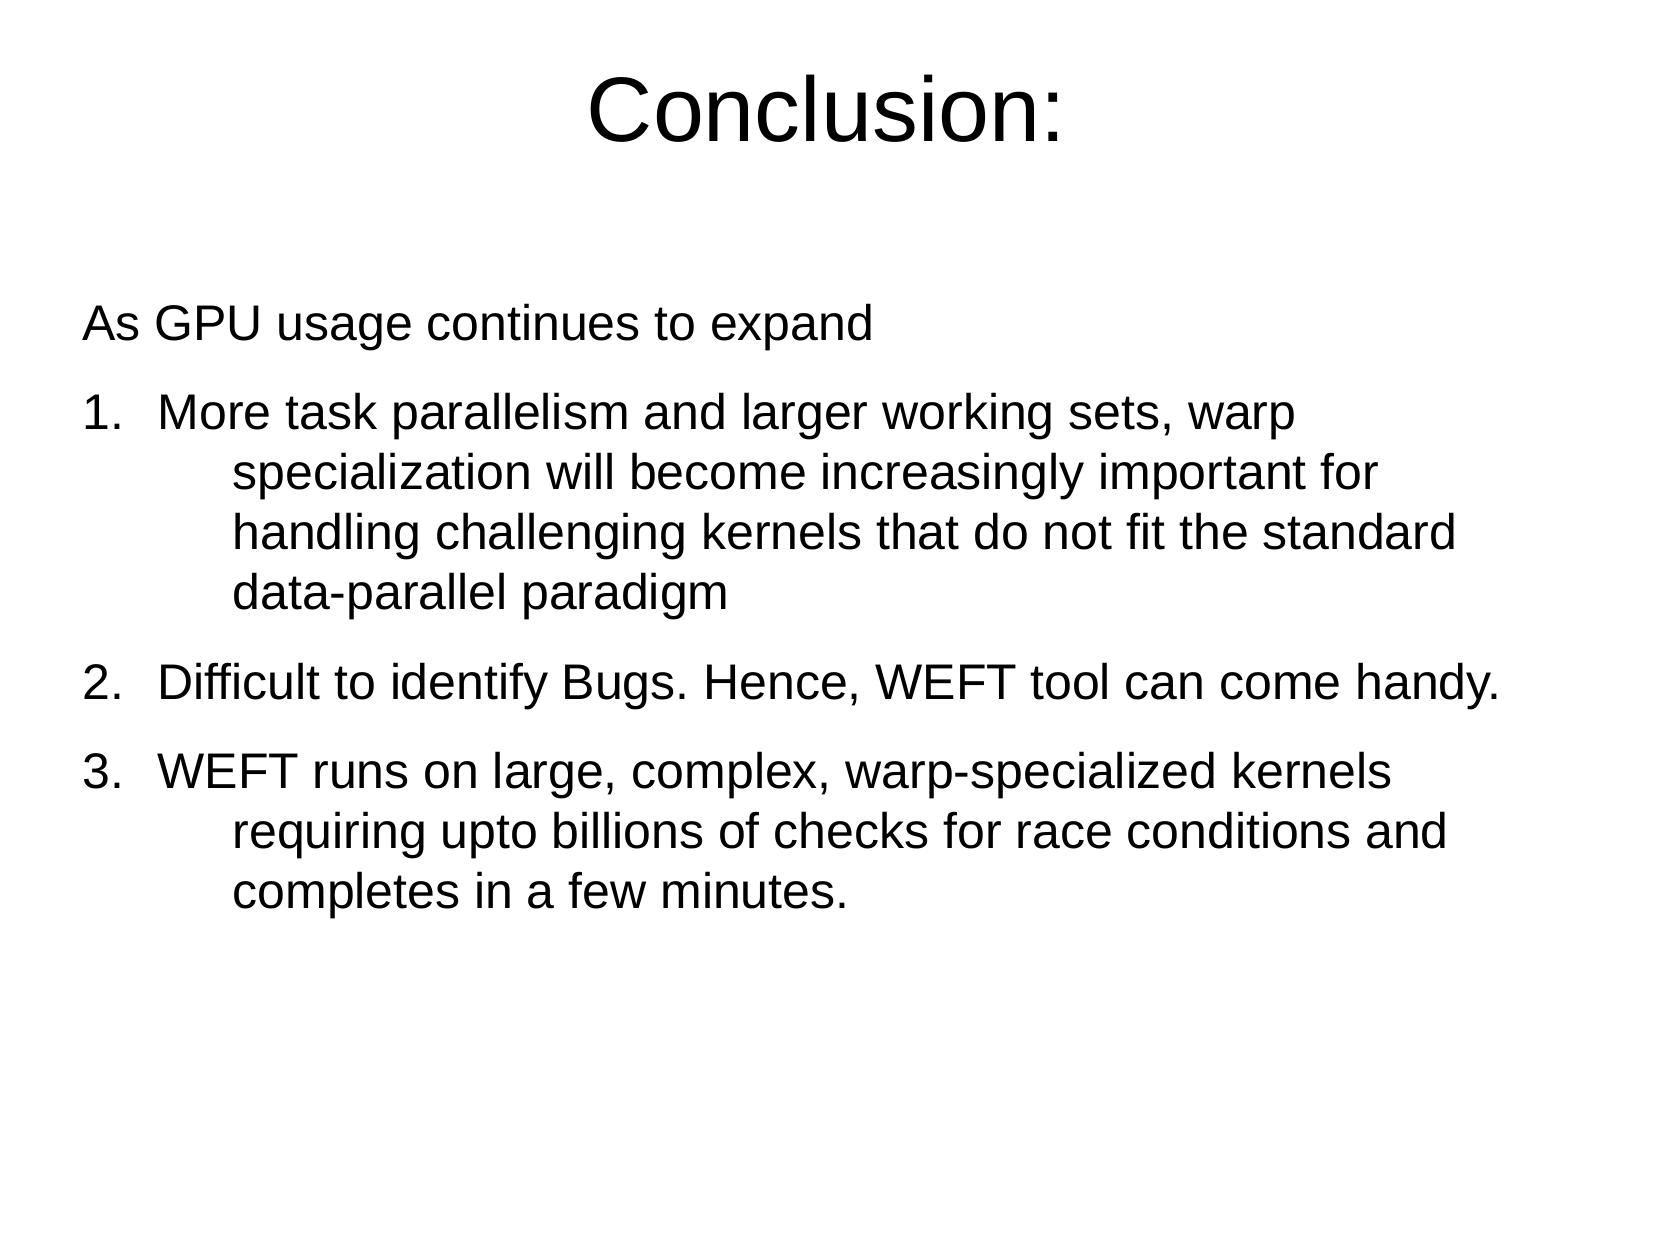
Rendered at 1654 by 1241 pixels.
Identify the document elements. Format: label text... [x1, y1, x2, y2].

title Conclusion: [82, 49, 1571, 257]
list As GPU usage continues to expand More task parallelism and larger working sets, warp specialization will become increasingly important for handling challenging kernels that do not ﬁt the standard data-parallel paradigm Difficult to identify Bugs. Hence, WEFT tool can come handy. WEFT runs on large, complex, warp-specialized kernels requiring upto billions of checks for race conditions and completes in a few minutes. [82, 290, 1571, 1109]
